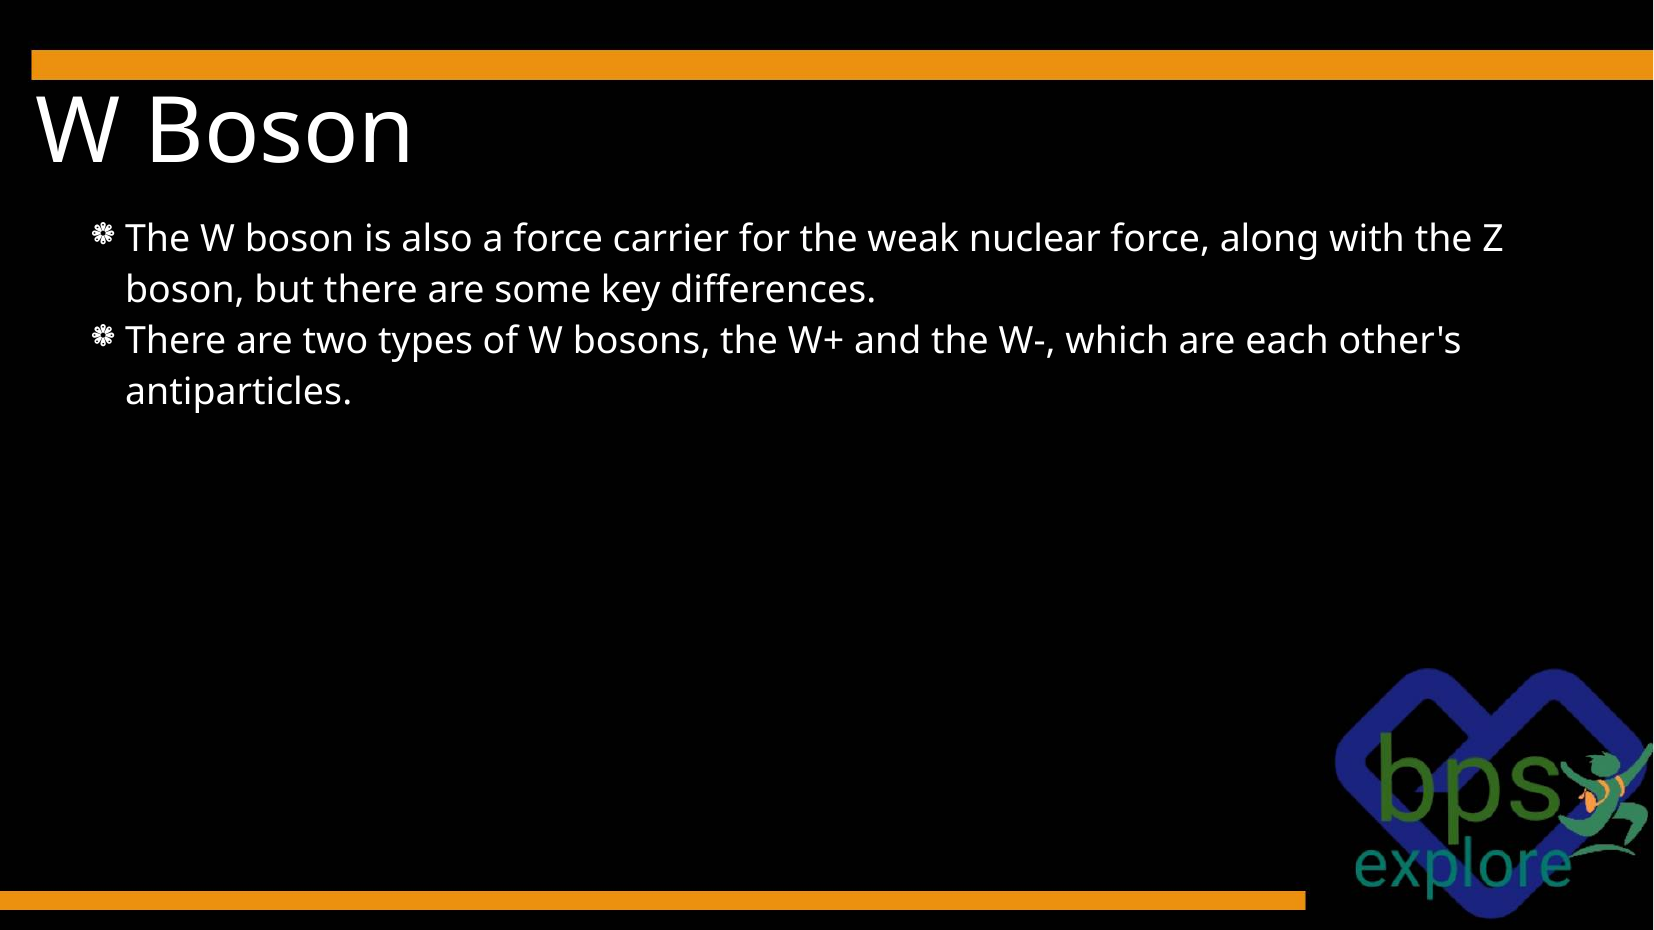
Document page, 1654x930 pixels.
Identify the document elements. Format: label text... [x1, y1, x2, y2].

title W Boson [35, 48, 1524, 205]
text_box The W boson is also a force carrier for the weak nuclear force, along with the Z boson, but there are some key differences. There are two types of W bosons, the W+ and the W-, which are each other's antiparticles. [75, 204, 1613, 826]
picture [0, 0, 1654, 930]
